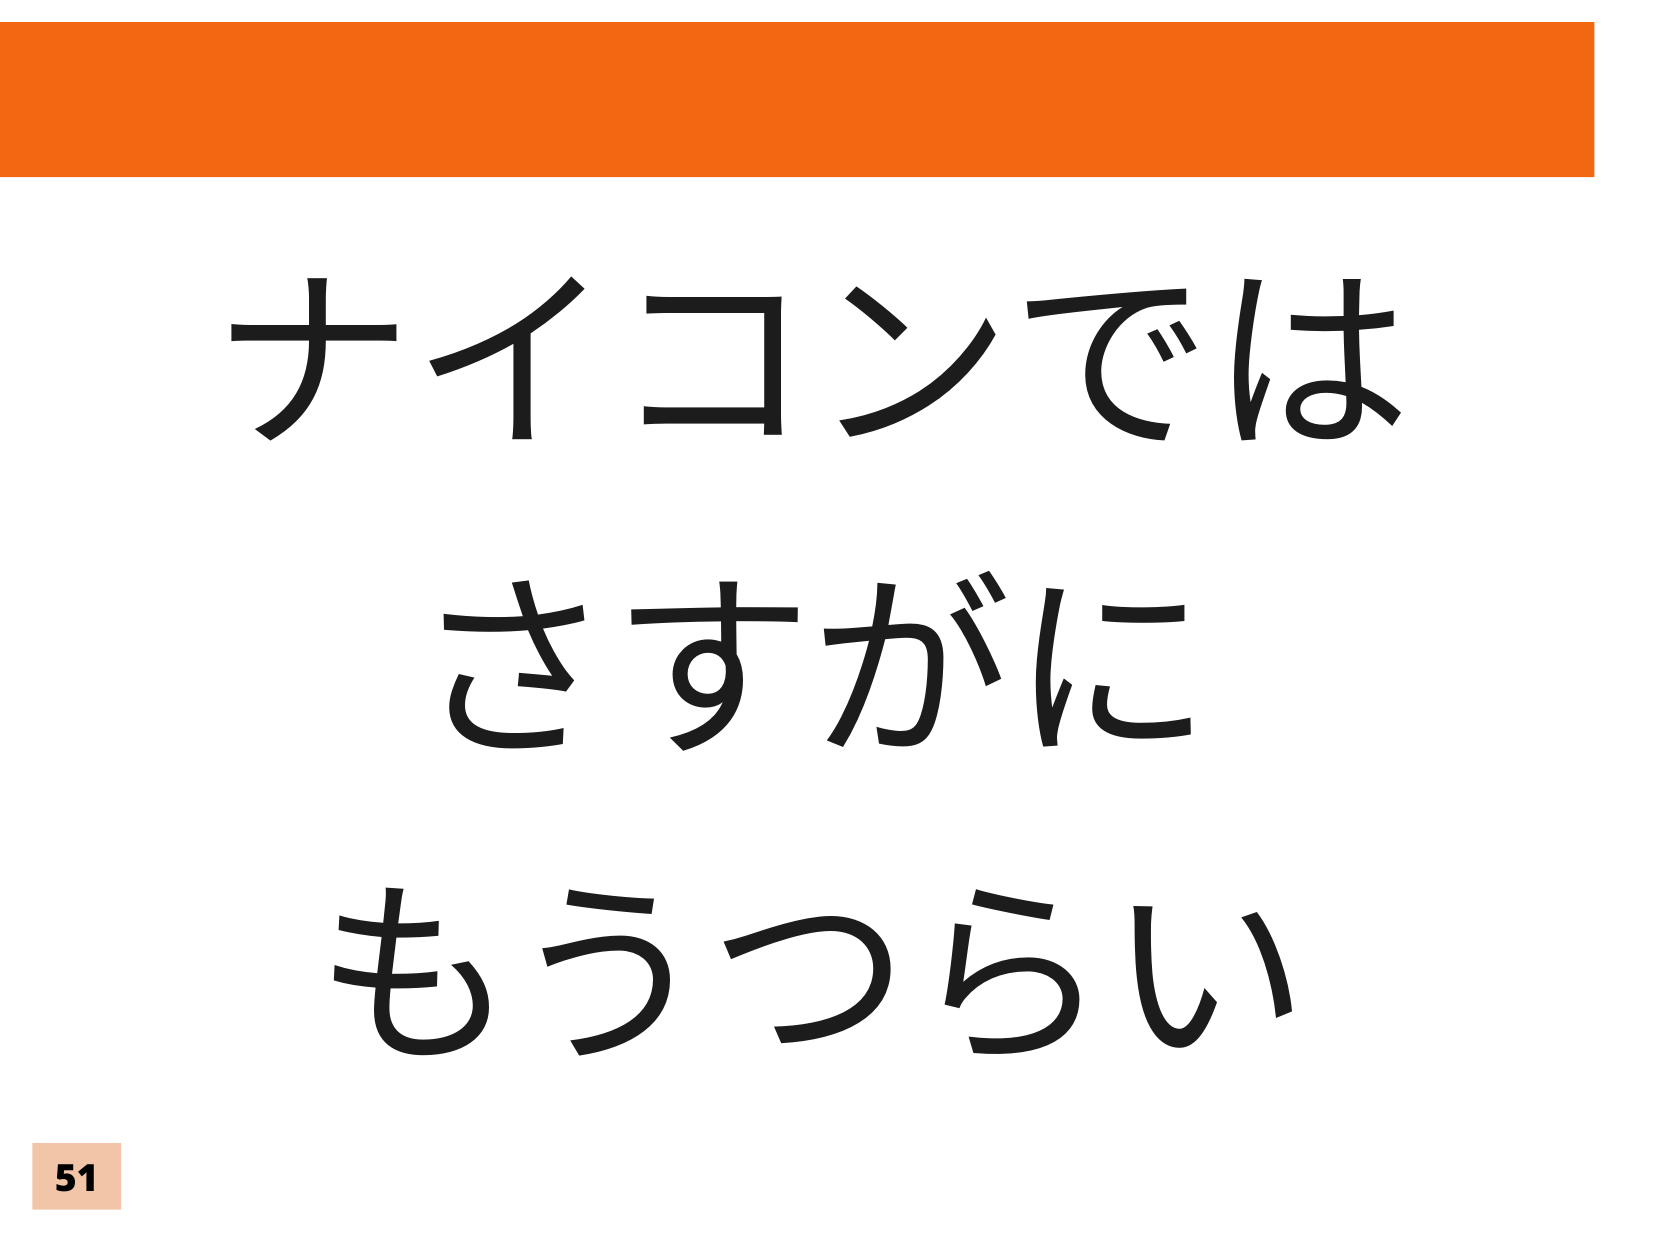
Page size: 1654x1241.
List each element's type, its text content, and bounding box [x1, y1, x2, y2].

list ナイコンでは さすがに もうつらい [59, 201, 1565, 1105]
